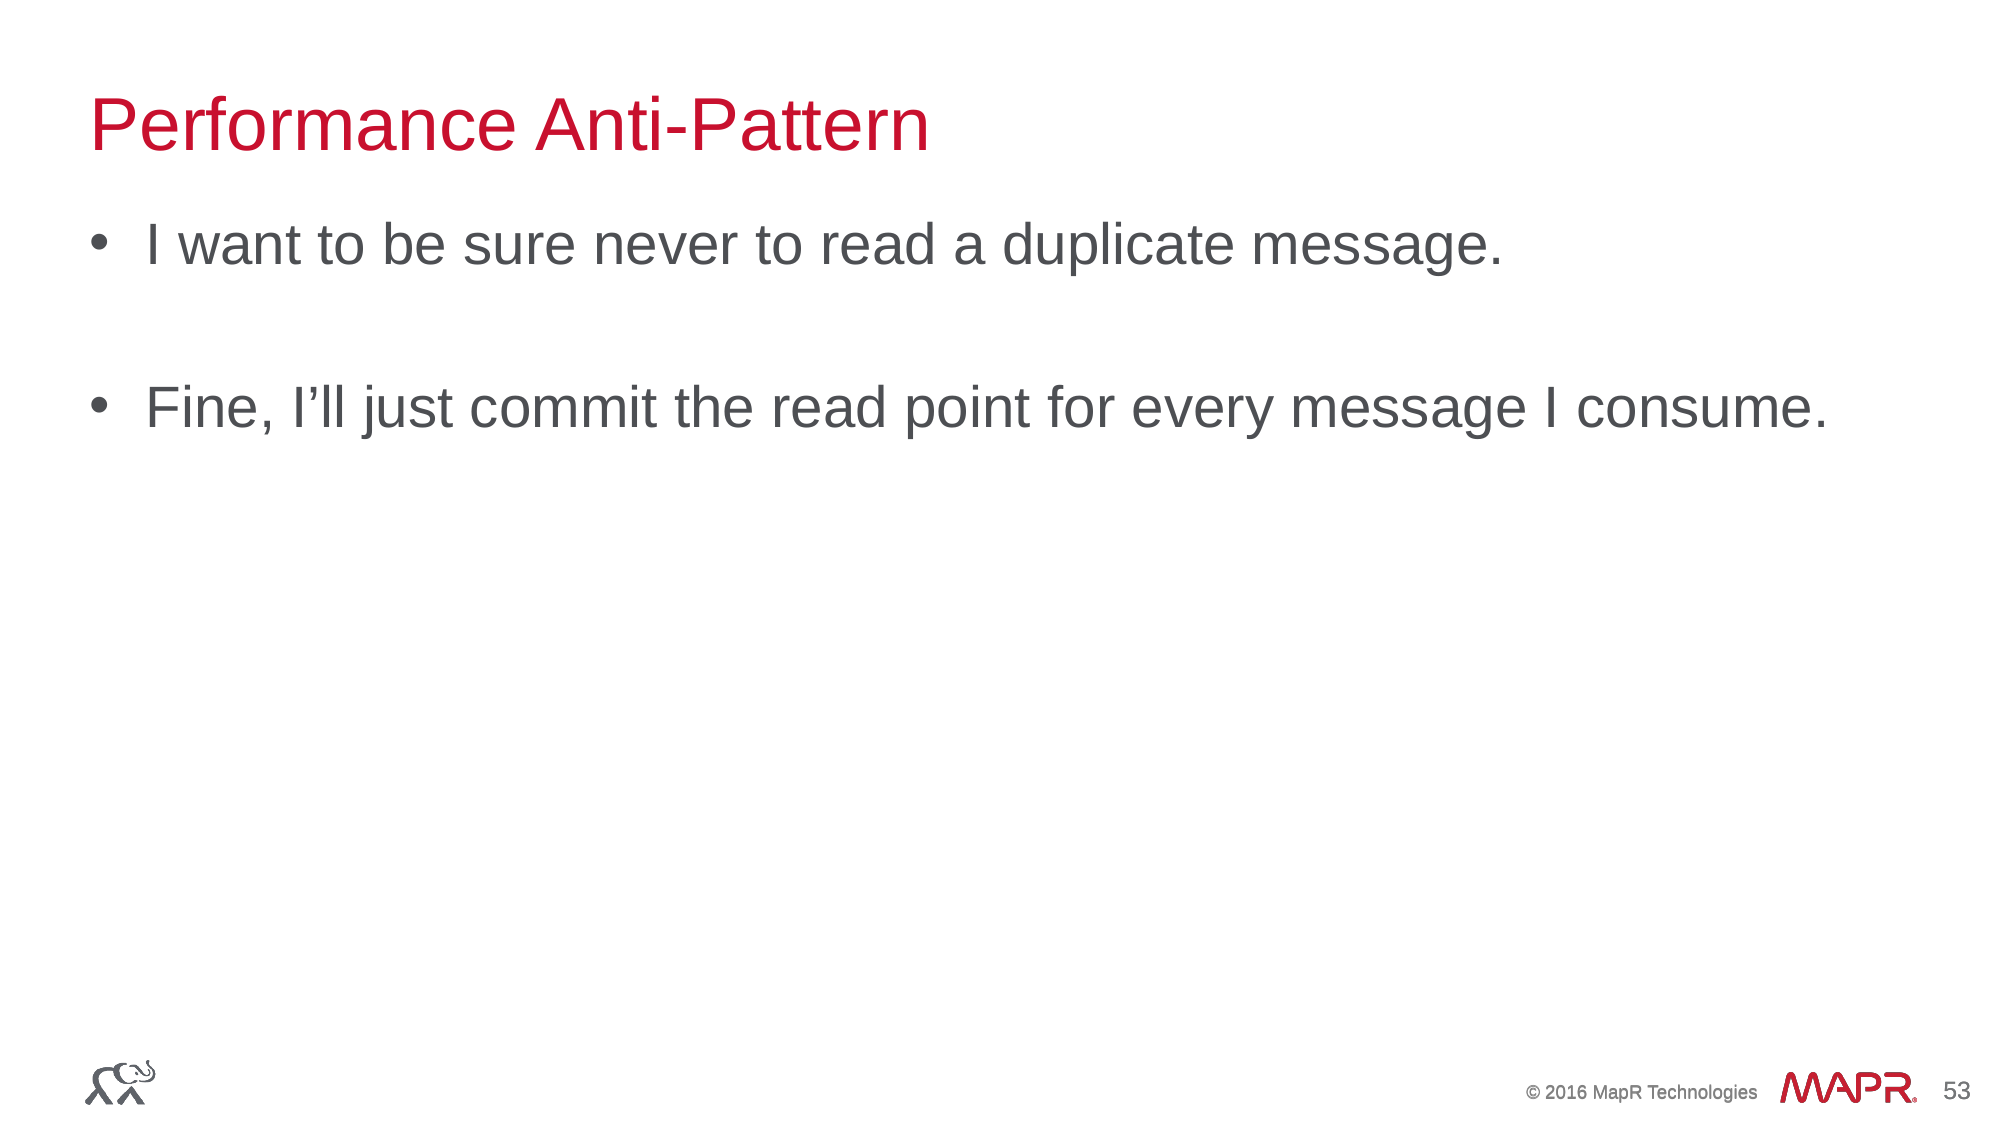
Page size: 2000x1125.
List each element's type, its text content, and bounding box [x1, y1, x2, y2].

picture [75, 1038, 167, 1125]
title Performance Anti-Pattern [69, 45, 1869, 196]
list I want to be sure never to read a duplicate message. Fine, I’ll just commit the read point for every message I consume. [69, 196, 1869, 1005]
